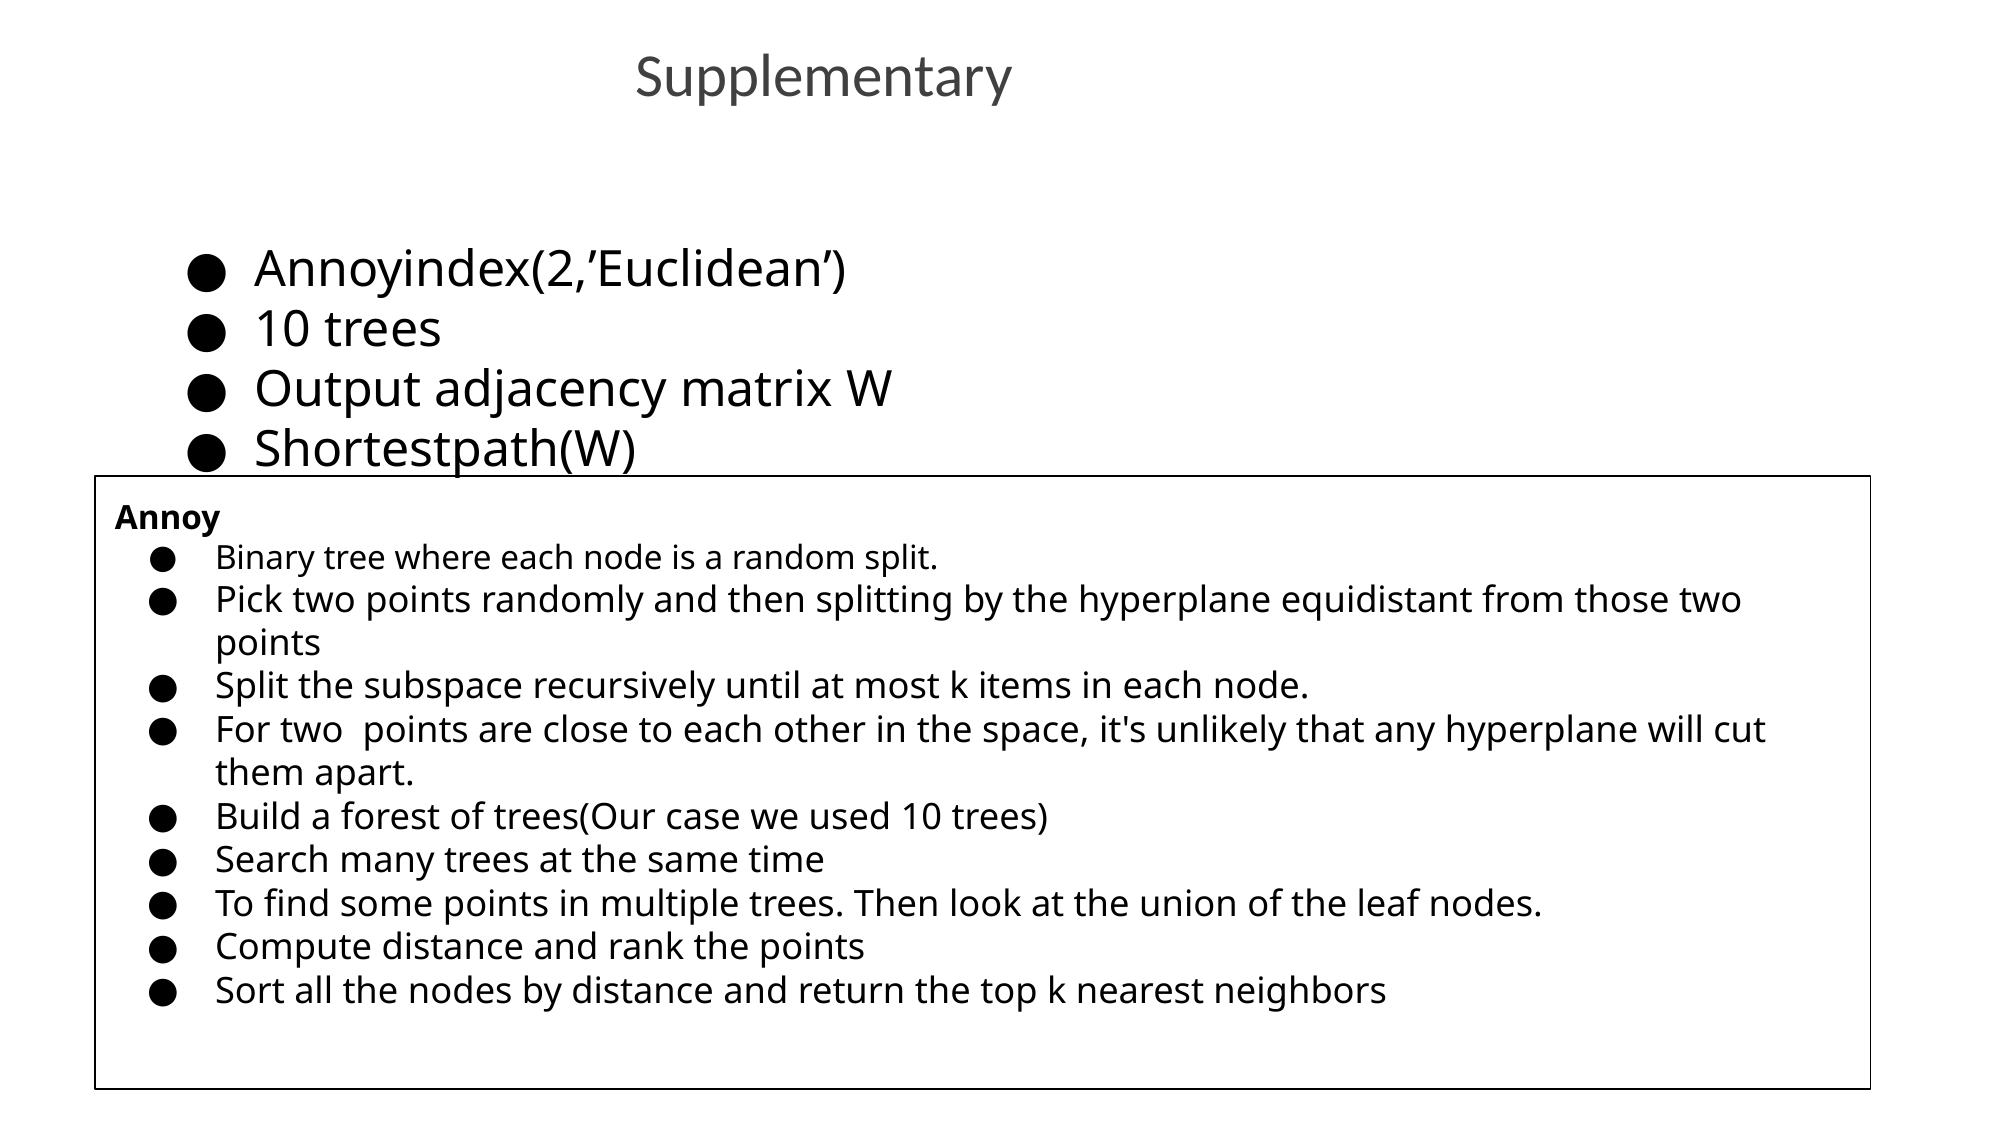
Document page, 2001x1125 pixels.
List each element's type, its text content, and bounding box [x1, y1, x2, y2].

text_box Supplementary [615, 26, 1264, 202]
text_box Annoy Binary tree where each node is a random split. Pick two points randomly and then splitting by the hyperplane equidistant from those two points Split the subspace recursively until at most k items in each node. For two points are close to each other in the space, it's unlikely that any hyperplane will cut them apart. Build a forest of trees(Our case we used 10 trees) Search many trees at the same time To find some points in multiple trees. Then look at the union of the leaf nodes. Compute distance and rank the points Sort all the nodes by distance and return the top k nearest neighbors [94, 475, 1871, 1090]
text_box Annoyindex(2,’Euclidean’) 10 trees Output adjacency matrix W Shortestpath(W) [134, 216, 1898, 463]
